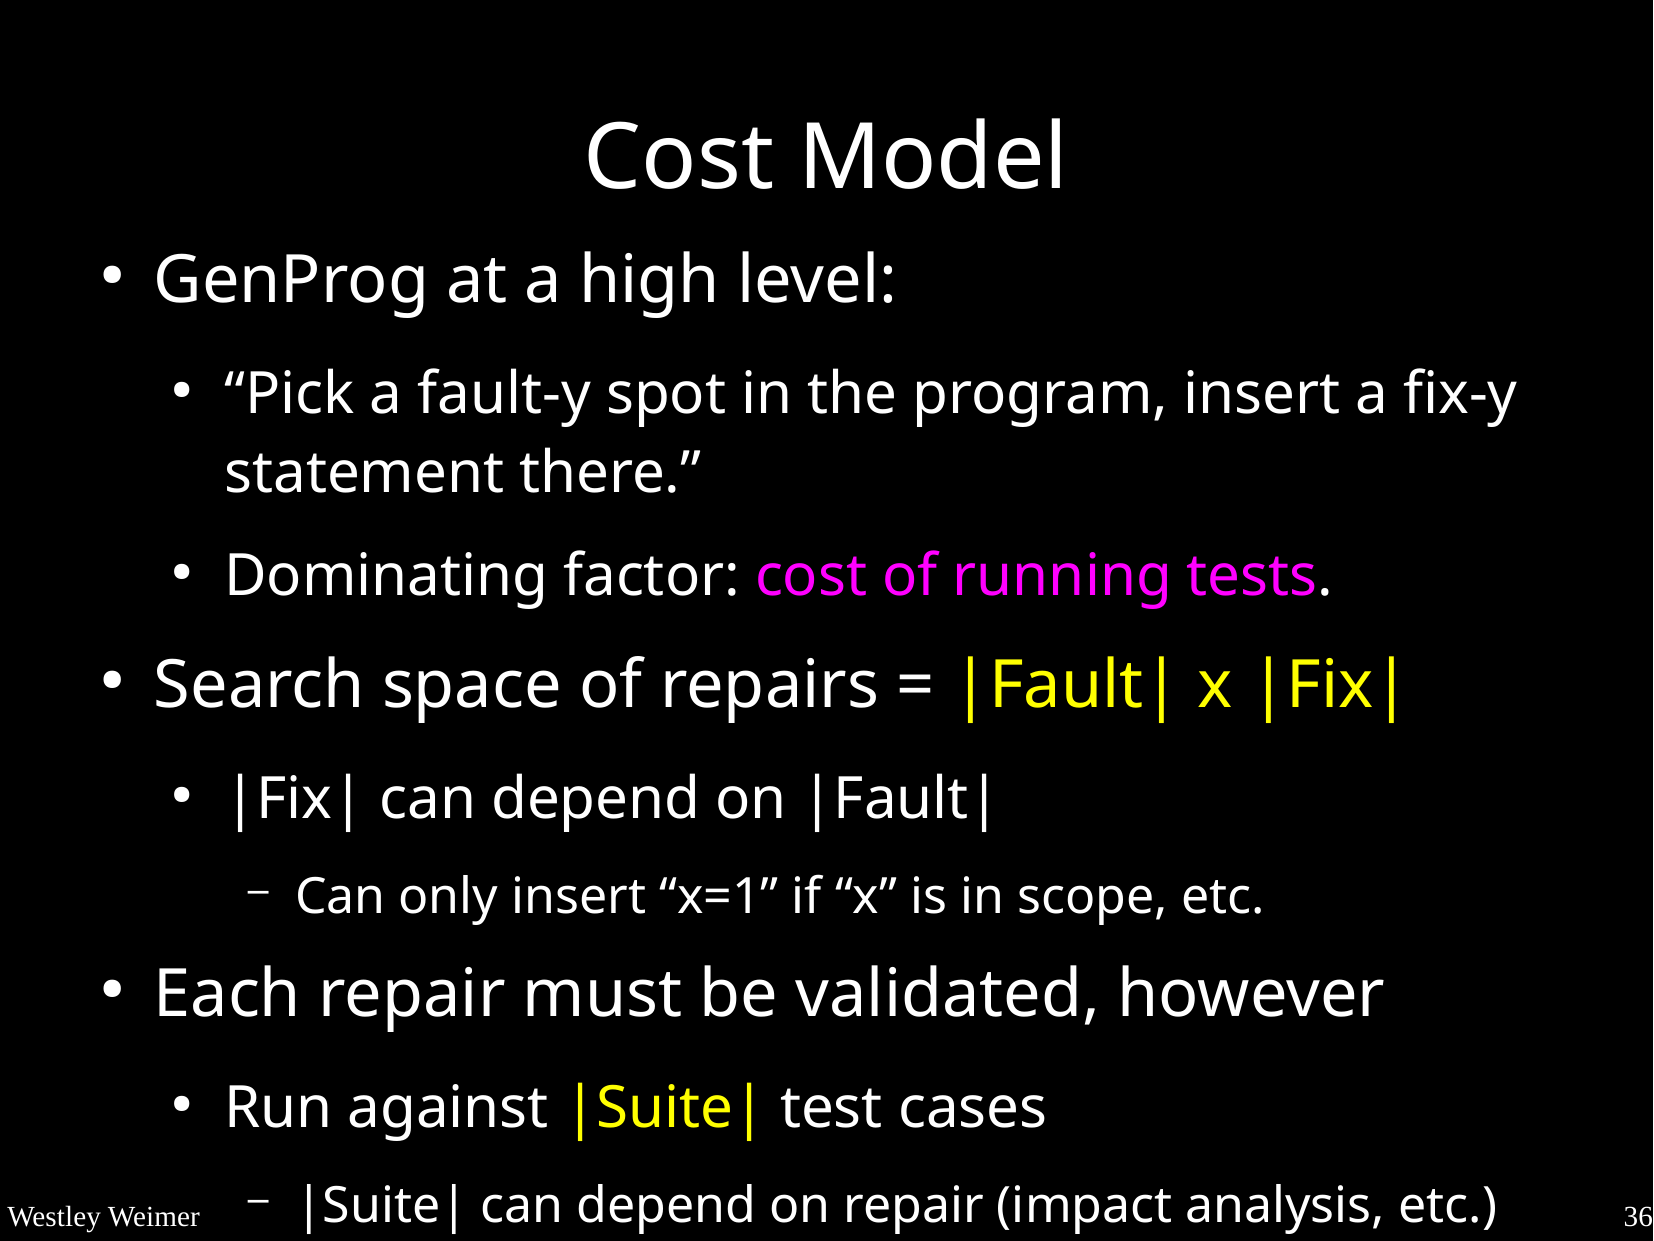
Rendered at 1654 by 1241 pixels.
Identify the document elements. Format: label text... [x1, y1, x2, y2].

title Cost Model [82, 49, 1571, 231]
list GenProg at a high level: “Pick a fault-y spot in the program, insert a fix-y statement there.” Dominating factor: cost of running tests. Search space of repairs = |Fault| x |Fix| |Fix| can depend on |Fault| Can only insert “x=1” if “x” is in scope, etc. Each repair must be validated, however Run against |Suite| test cases |Suite| can depend on repair (impact analysis, etc.) [82, 231, 1571, 1154]
